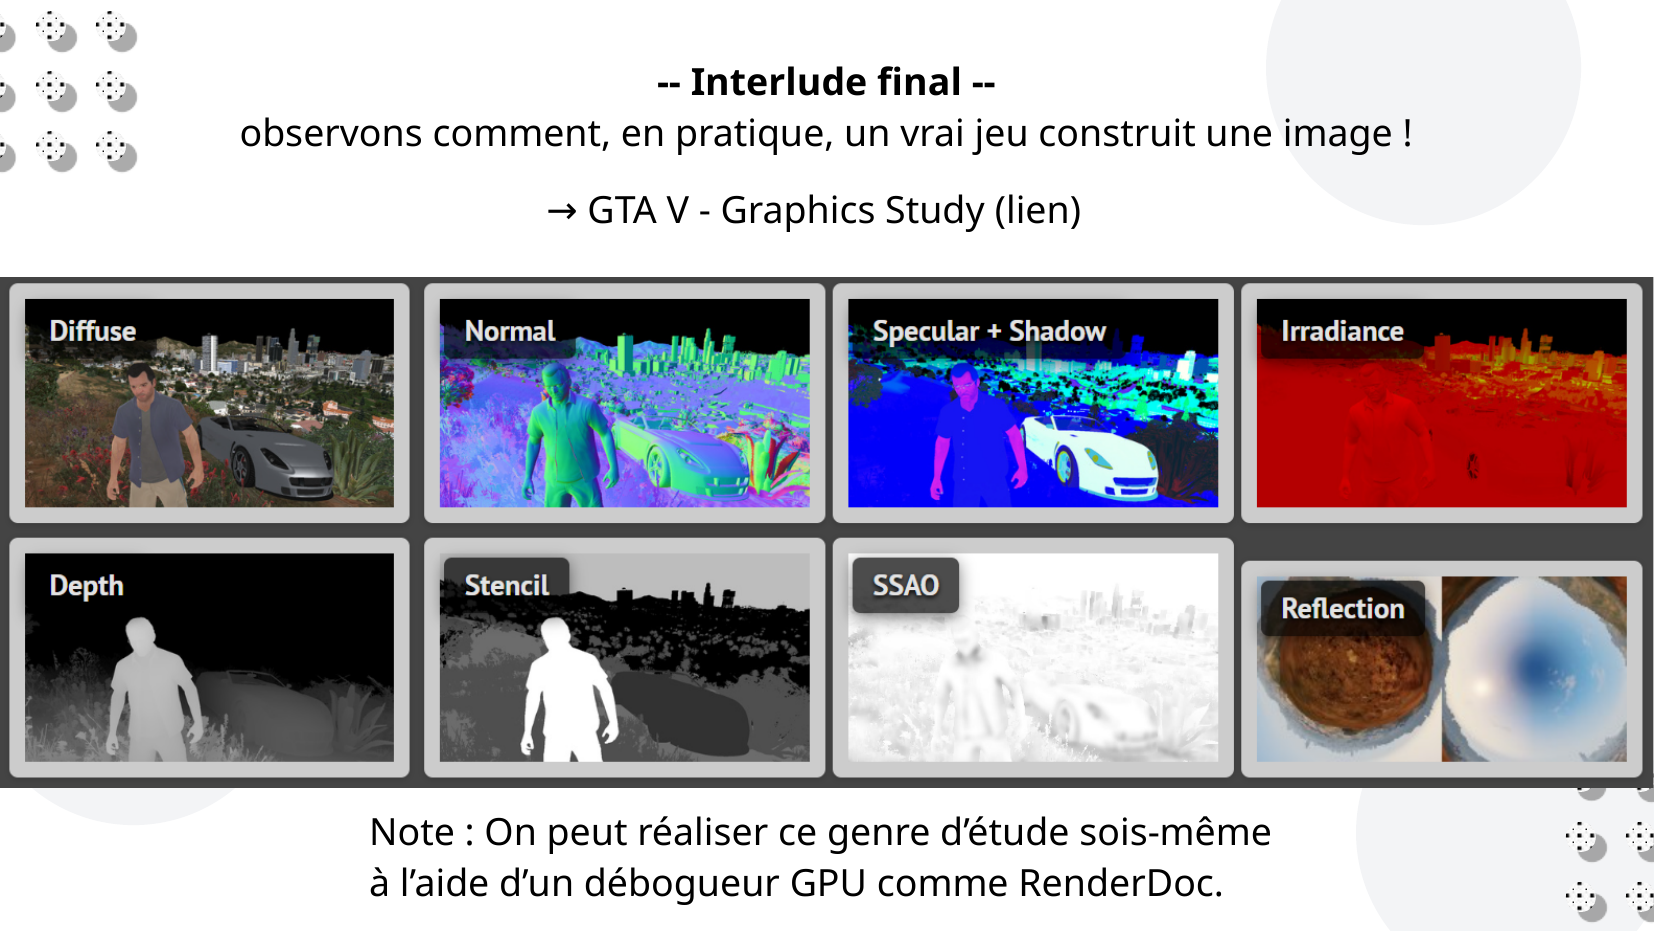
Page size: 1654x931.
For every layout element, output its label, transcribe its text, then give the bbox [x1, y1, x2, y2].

picture [0, 277, 1654, 792]
text_box -- Interlude final -- observons comment, en pratique, un vrai jeu construit une image ! [186, 48, 1468, 217]
picture [1625, 821, 1654, 852]
picture [0, 14, 6, 39]
picture [35, 131, 67, 162]
text_box Note : On peut réaliser ce genre d’étude sois-même à l’aide d’un débogueur GPU comme RenderDoc. [354, 798, 1300, 916]
picture [1565, 821, 1596, 852]
picture [95, 11, 126, 42]
picture [1625, 881, 1654, 912]
picture [95, 131, 127, 162]
picture [0, 74, 6, 99]
picture [0, 134, 7, 159]
picture [35, 71, 66, 102]
picture [95, 71, 126, 102]
picture [35, 11, 66, 42]
picture [1565, 881, 1596, 912]
text_box → GTA V - Graphics Study (lien) [531, 175, 1123, 249]
